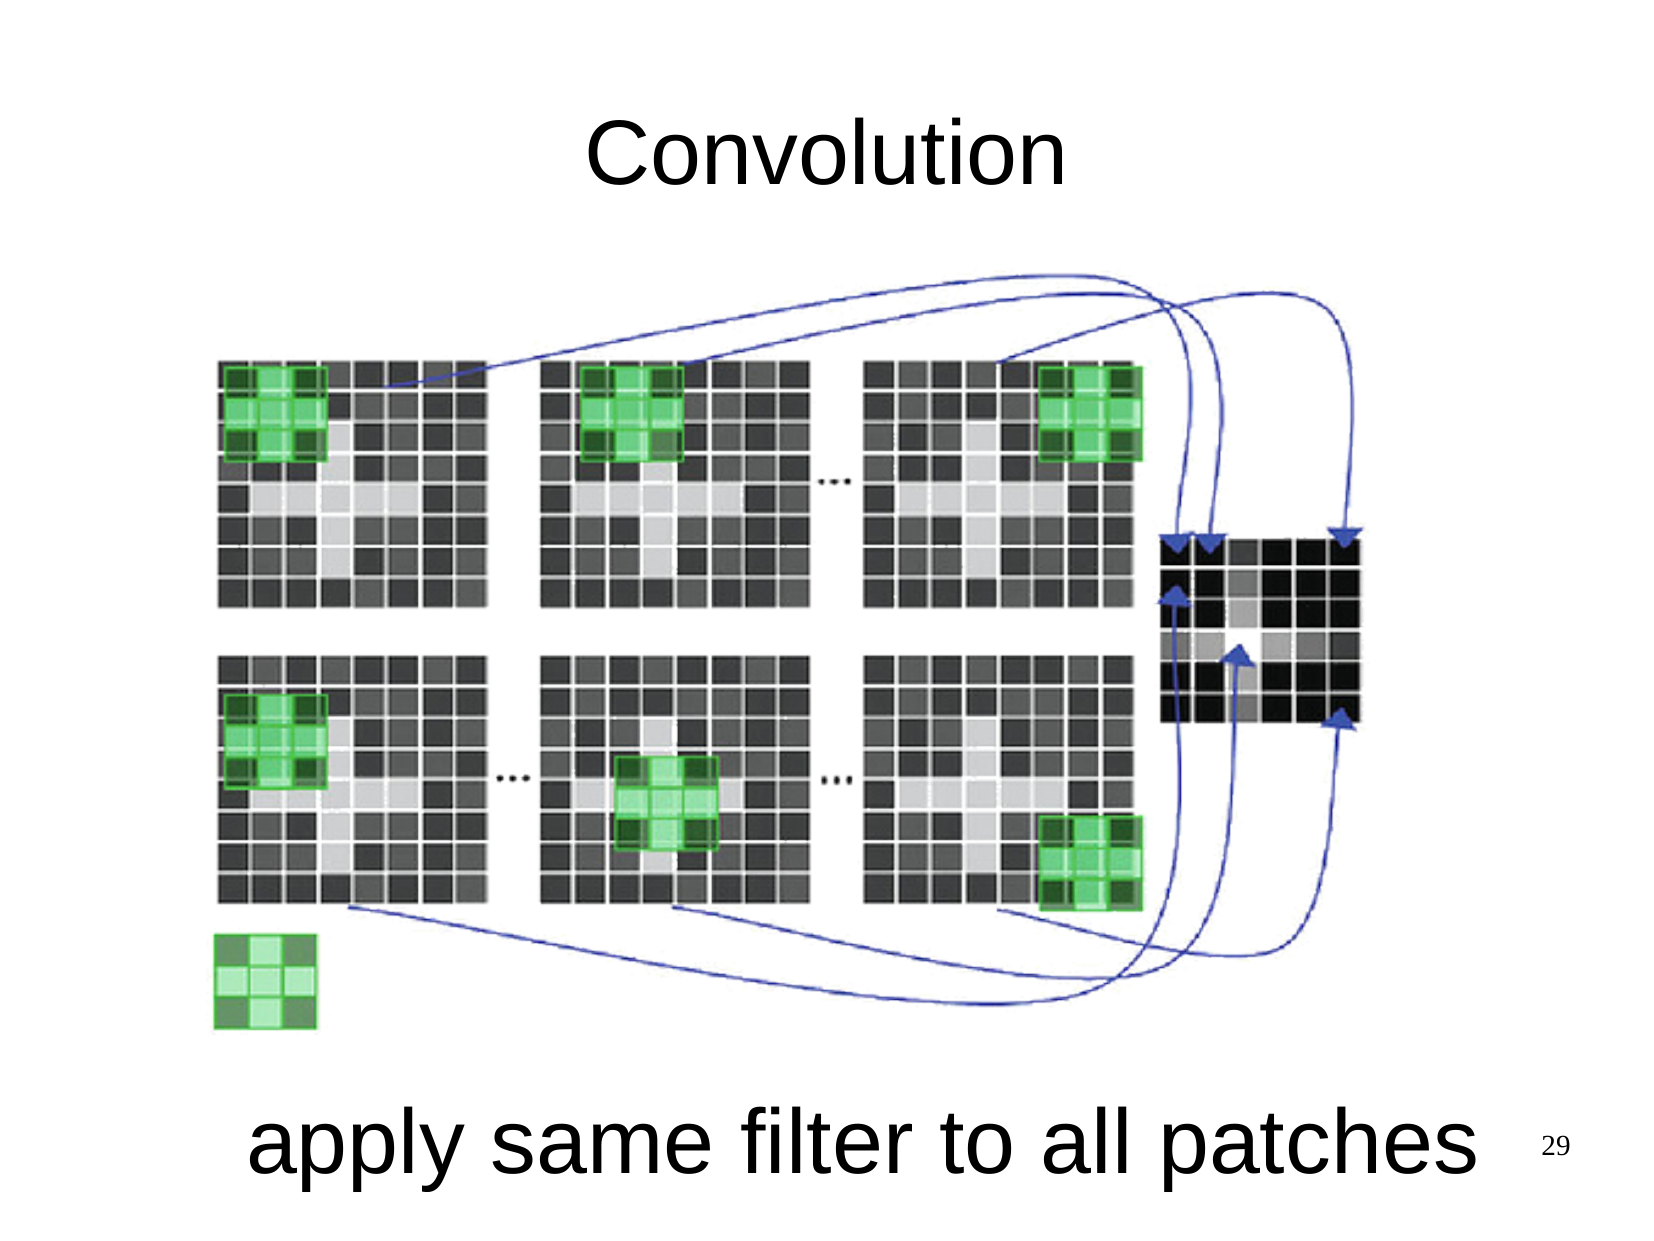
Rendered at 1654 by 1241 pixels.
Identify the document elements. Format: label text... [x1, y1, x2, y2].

picture [178, 246, 1397, 1054]
title Convolution [82, 49, 1571, 257]
text_box apply same filter to all patches [90, 1090, 1586, 1194]
